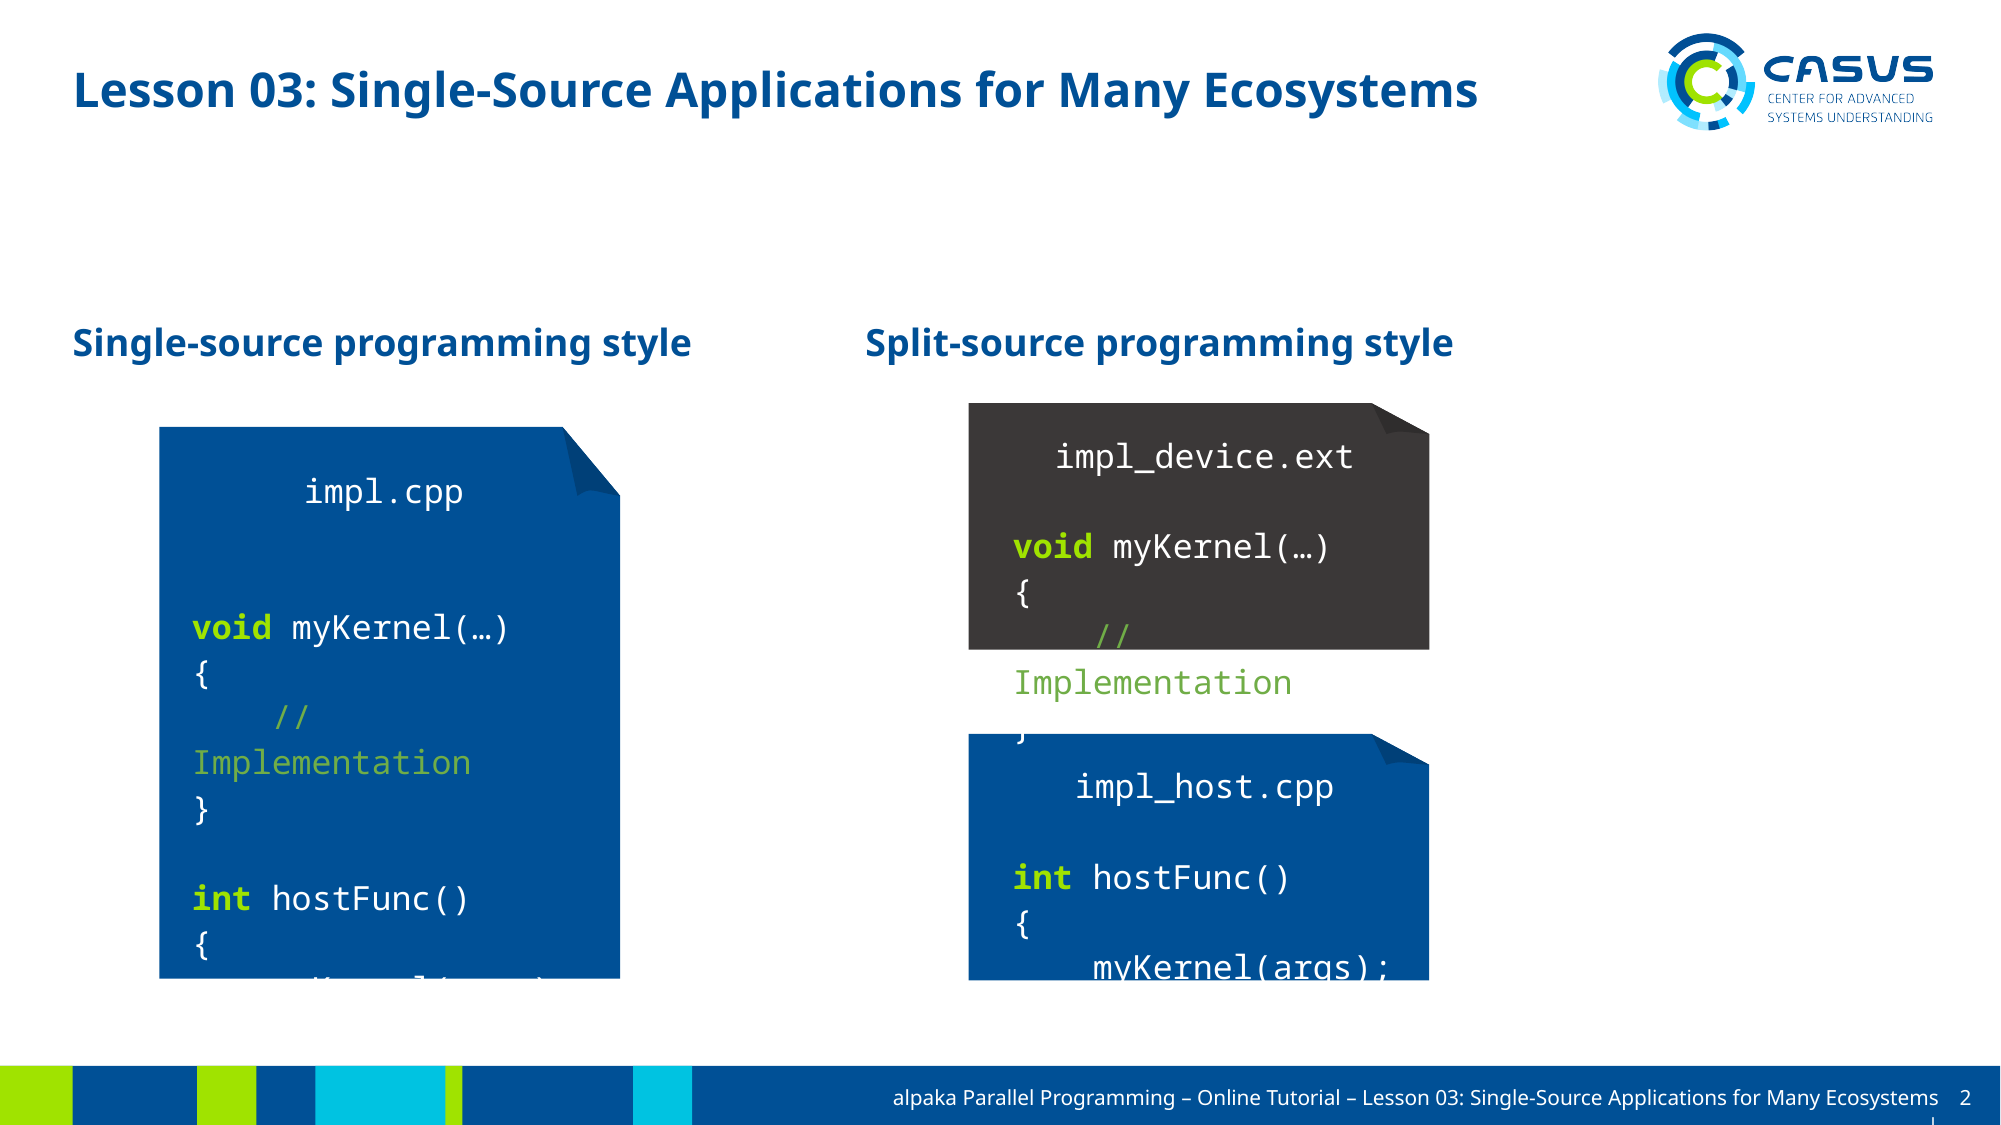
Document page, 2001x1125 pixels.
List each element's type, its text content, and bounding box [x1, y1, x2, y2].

text_box [159, 426, 621, 979]
title Lesson 03: Single-Source Applications for Many Ecosystems [72, 54, 1620, 123]
list Single-source programming style [72, 316, 828, 979]
text_box [1412, 755, 1430, 981]
picture [1658, 33, 1933, 131]
list Split-source programming style [865, 316, 1621, 979]
text_box impl_device.ext void myKernel(…) { // Implementation } [998, 425, 1412, 641]
text_box [968, 403, 1430, 650]
text_box [968, 733, 1411, 981]
text_box impl.cpp void myKernel(…) { // Implementation } int hostFunc() { myKernel(args); } [177, 460, 591, 945]
text_box impl_host.cpp int hostFunc() { myKernel(args); } [998, 755, 1412, 984]
